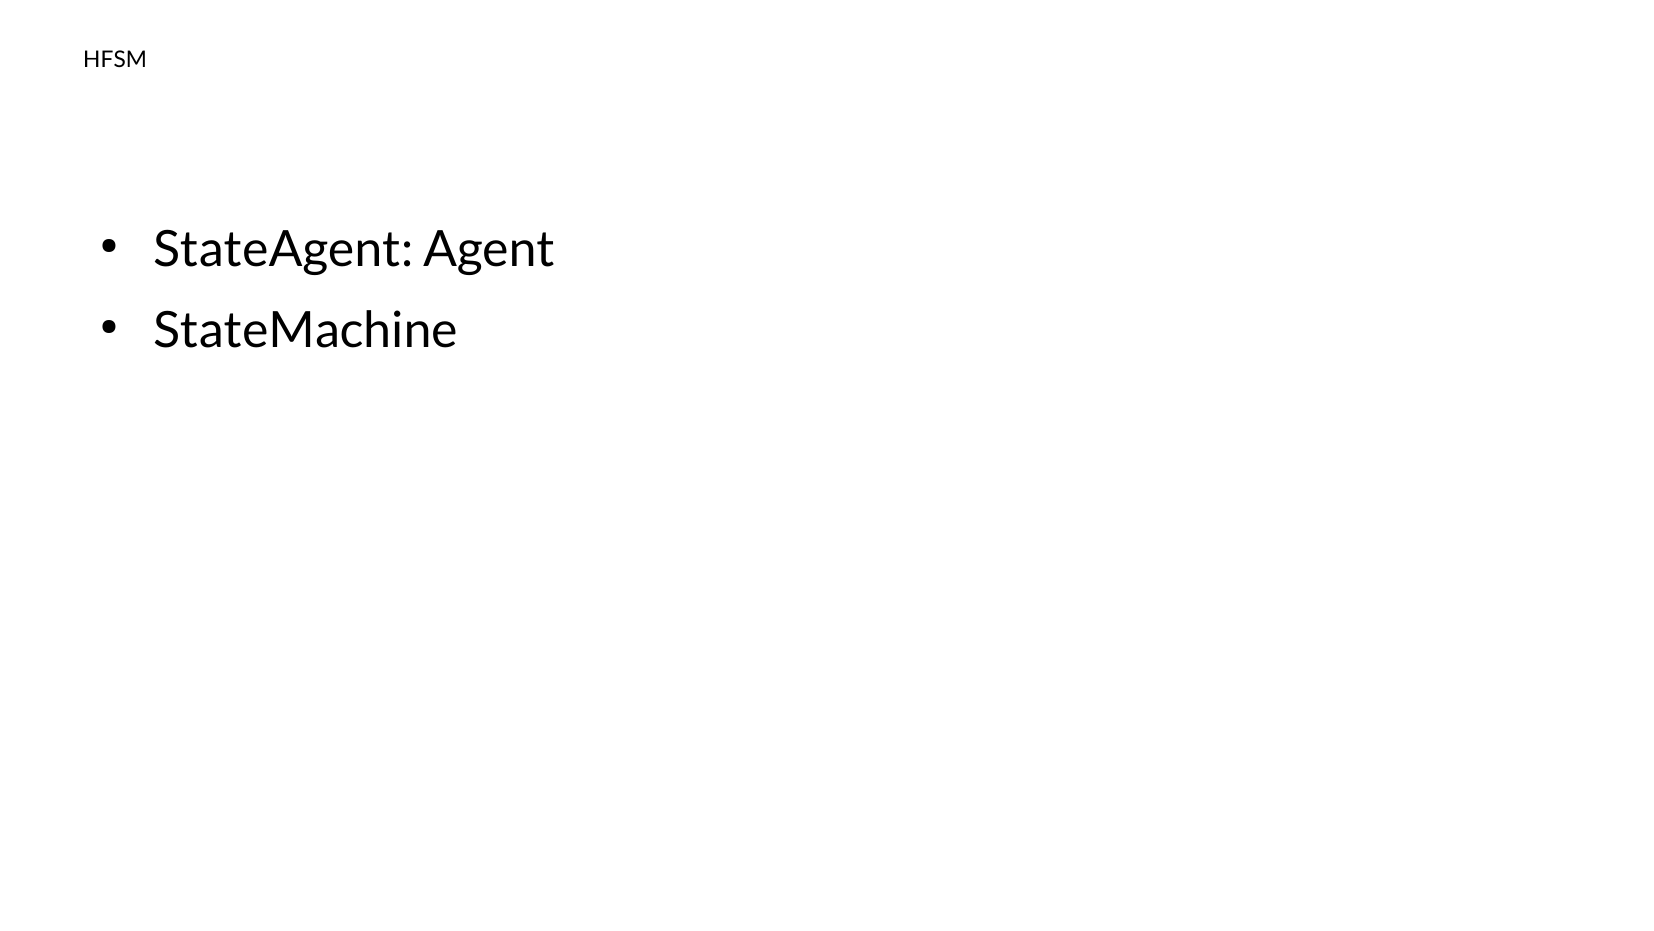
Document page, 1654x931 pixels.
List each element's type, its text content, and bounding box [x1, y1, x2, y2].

list StateAgent: Agent StateMachine [82, 217, 1571, 839]
title HFSM [83, 0, 1571, 119]
